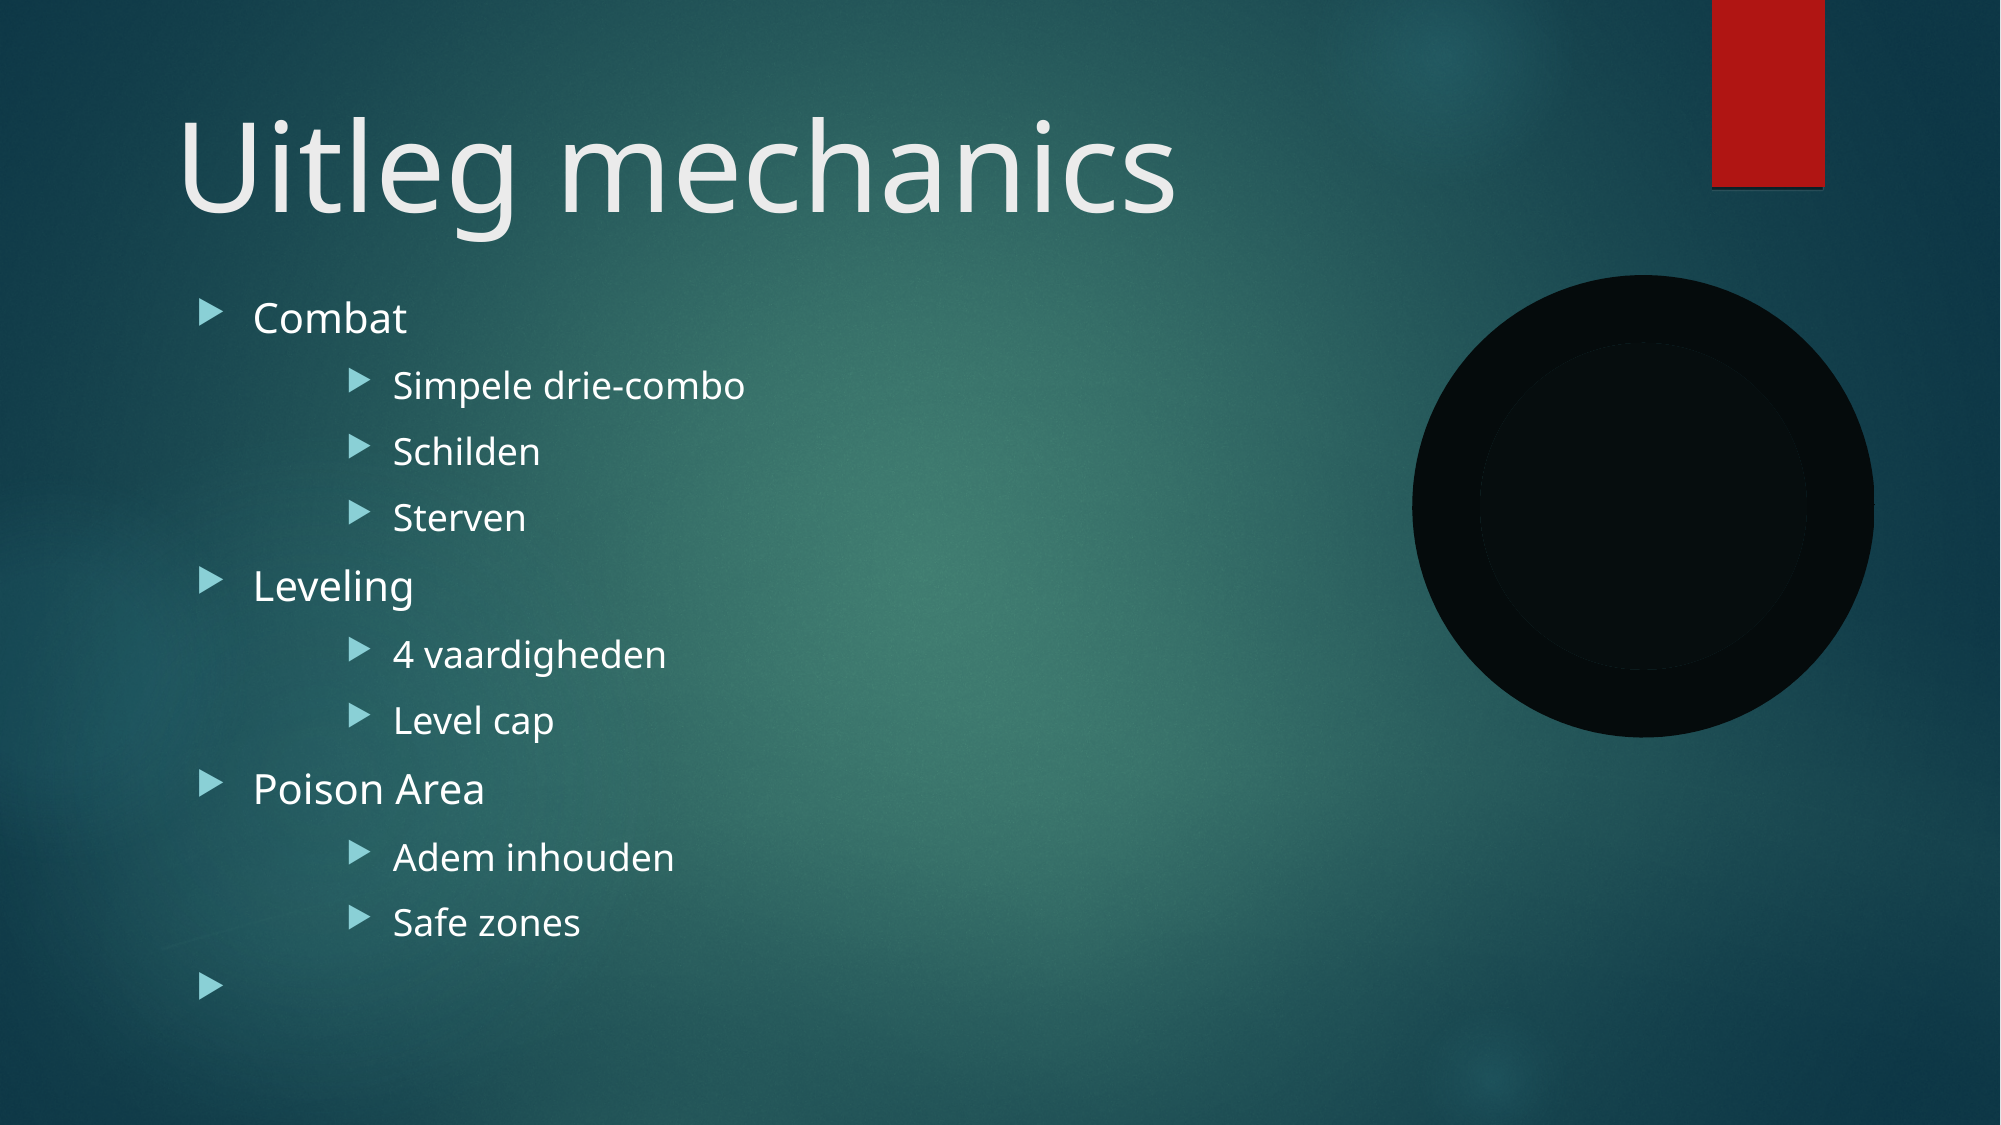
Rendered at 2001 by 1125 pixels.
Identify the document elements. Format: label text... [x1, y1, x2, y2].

title Uitleg mechanics [0, 80, 1449, 311]
list Combat Simpele drie-combo Schilden Sterven Leveling 4 vaardigheden Level cap Poison Area Adem inhouden Safe zones [181, 283, 1649, 973]
